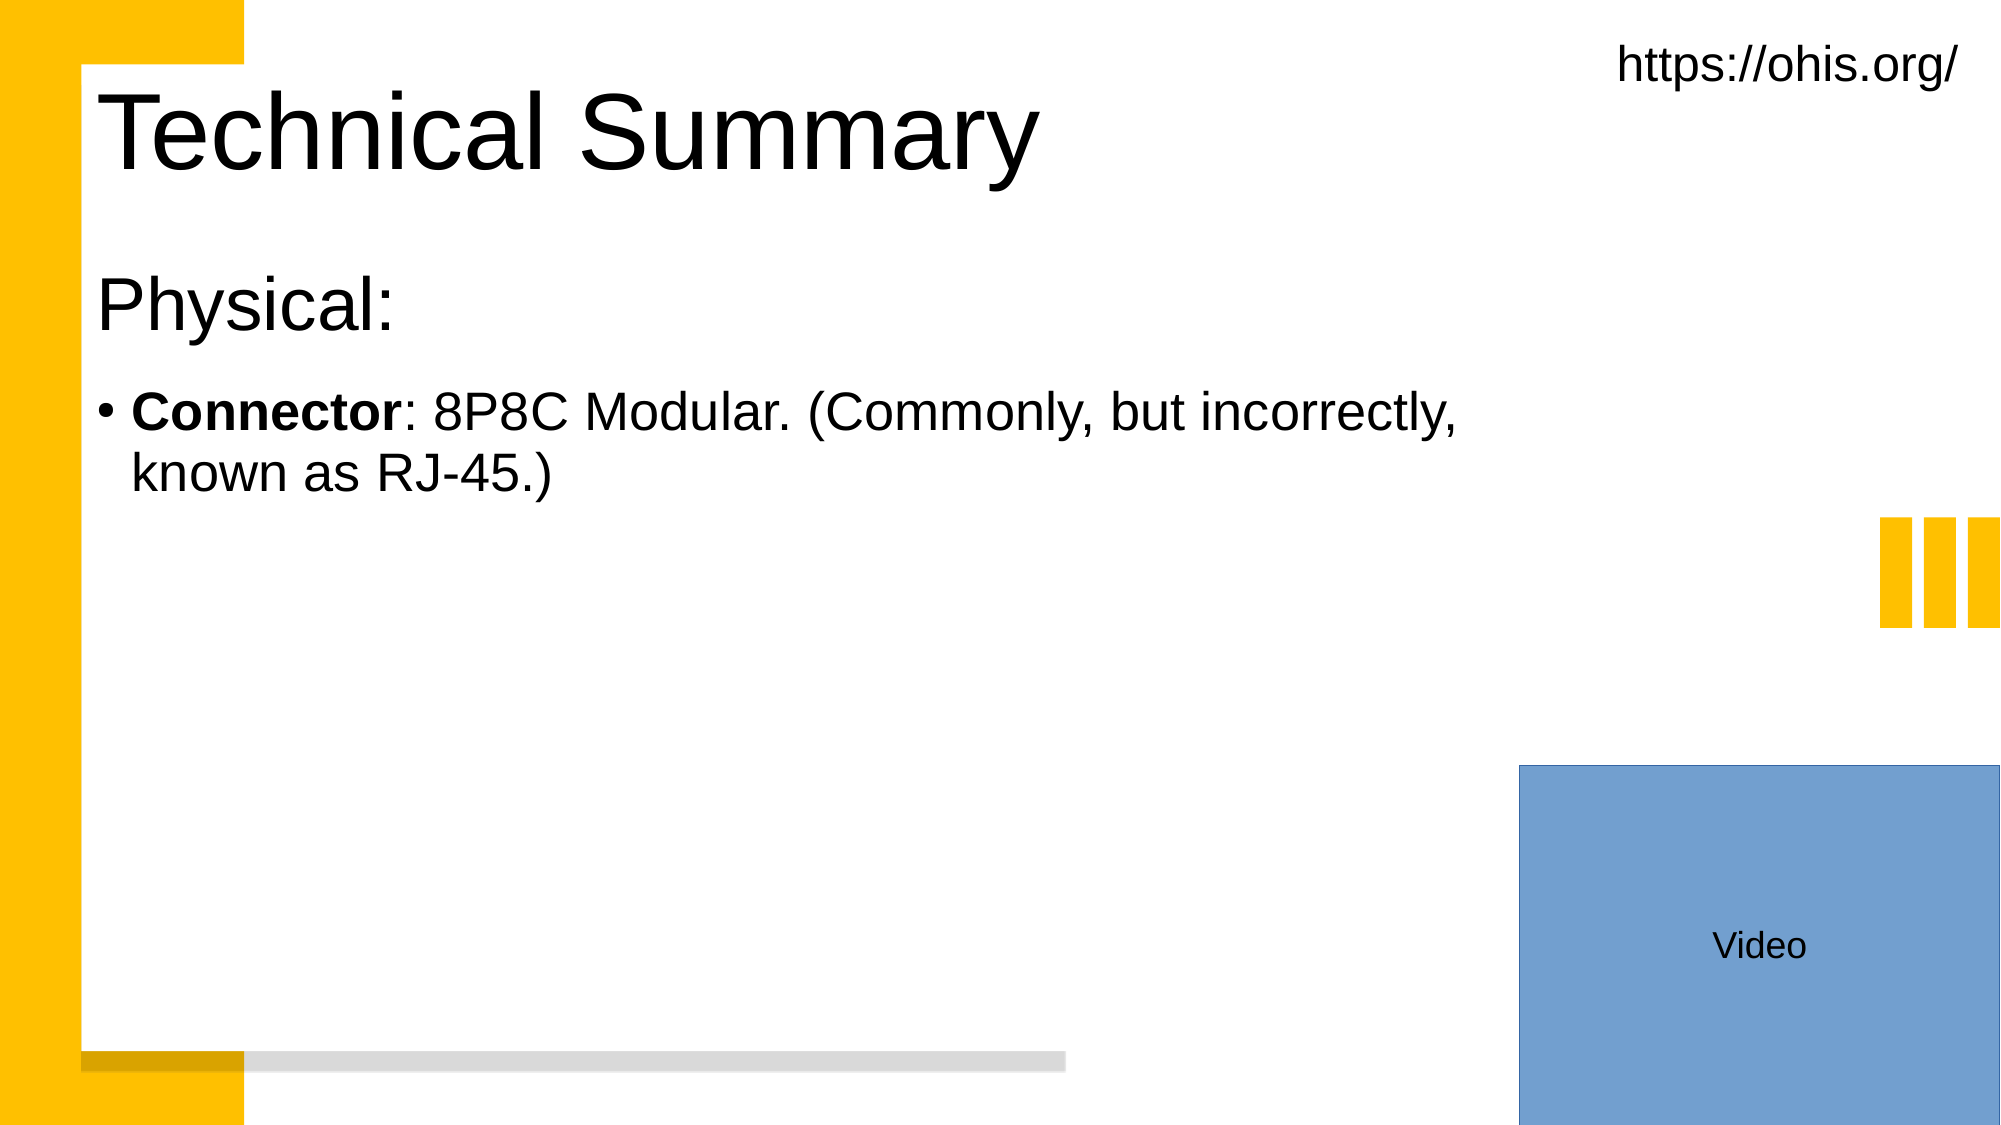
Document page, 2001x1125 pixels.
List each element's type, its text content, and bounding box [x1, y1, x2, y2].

text_box https://ohis.org/ [1590, 29, 1974, 105]
text_box Video [1519, 765, 2000, 1125]
text_box Technical Summary [81, 64, 1921, 201]
text_box [0, 0, 2000, 1125]
text_box Physical: Connector: 8P8C Modular. (Commonly, but incorrectly, known as RJ-45.) [81, 254, 1516, 1041]
